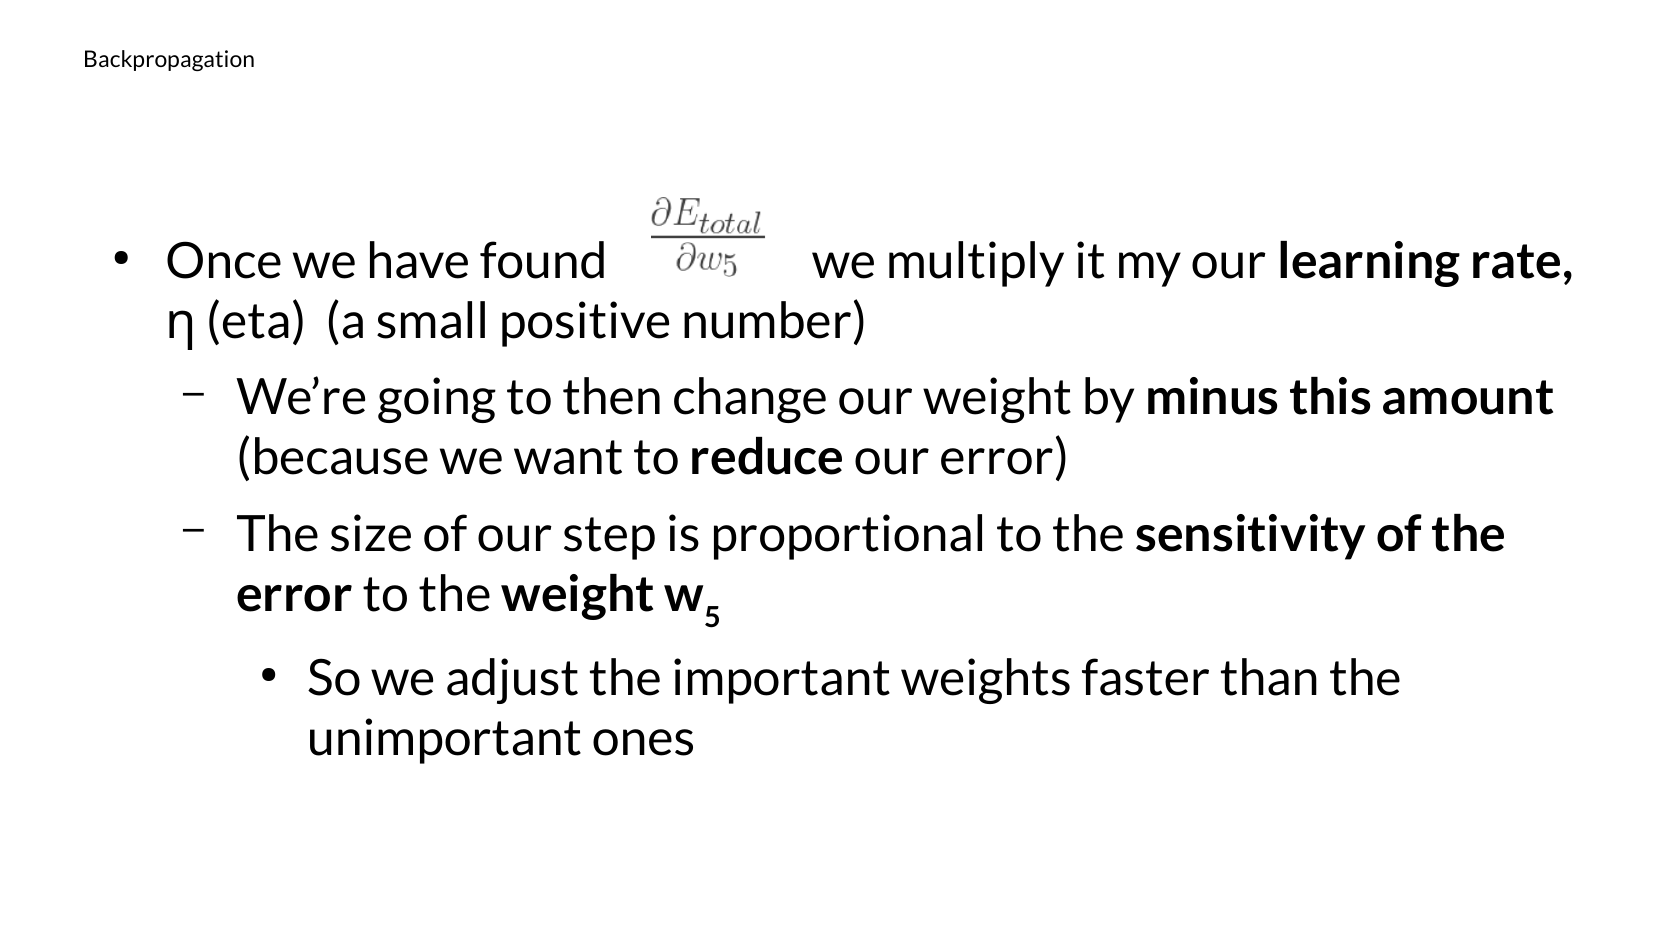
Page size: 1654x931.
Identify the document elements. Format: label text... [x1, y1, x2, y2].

picture [637, 177, 774, 308]
list Once we have found we multiply it my our learning rate, η (eta) (a small positive number) We’re going to then change our weight by minus this amount (because we want to reduce our error) The size of our step is proportional to the sensitivity of the error to the weight w5 So we adjust the important weights faster than the unimportant ones [94, 228, 1583, 851]
title Backpropagation [83, 0, 1571, 119]
